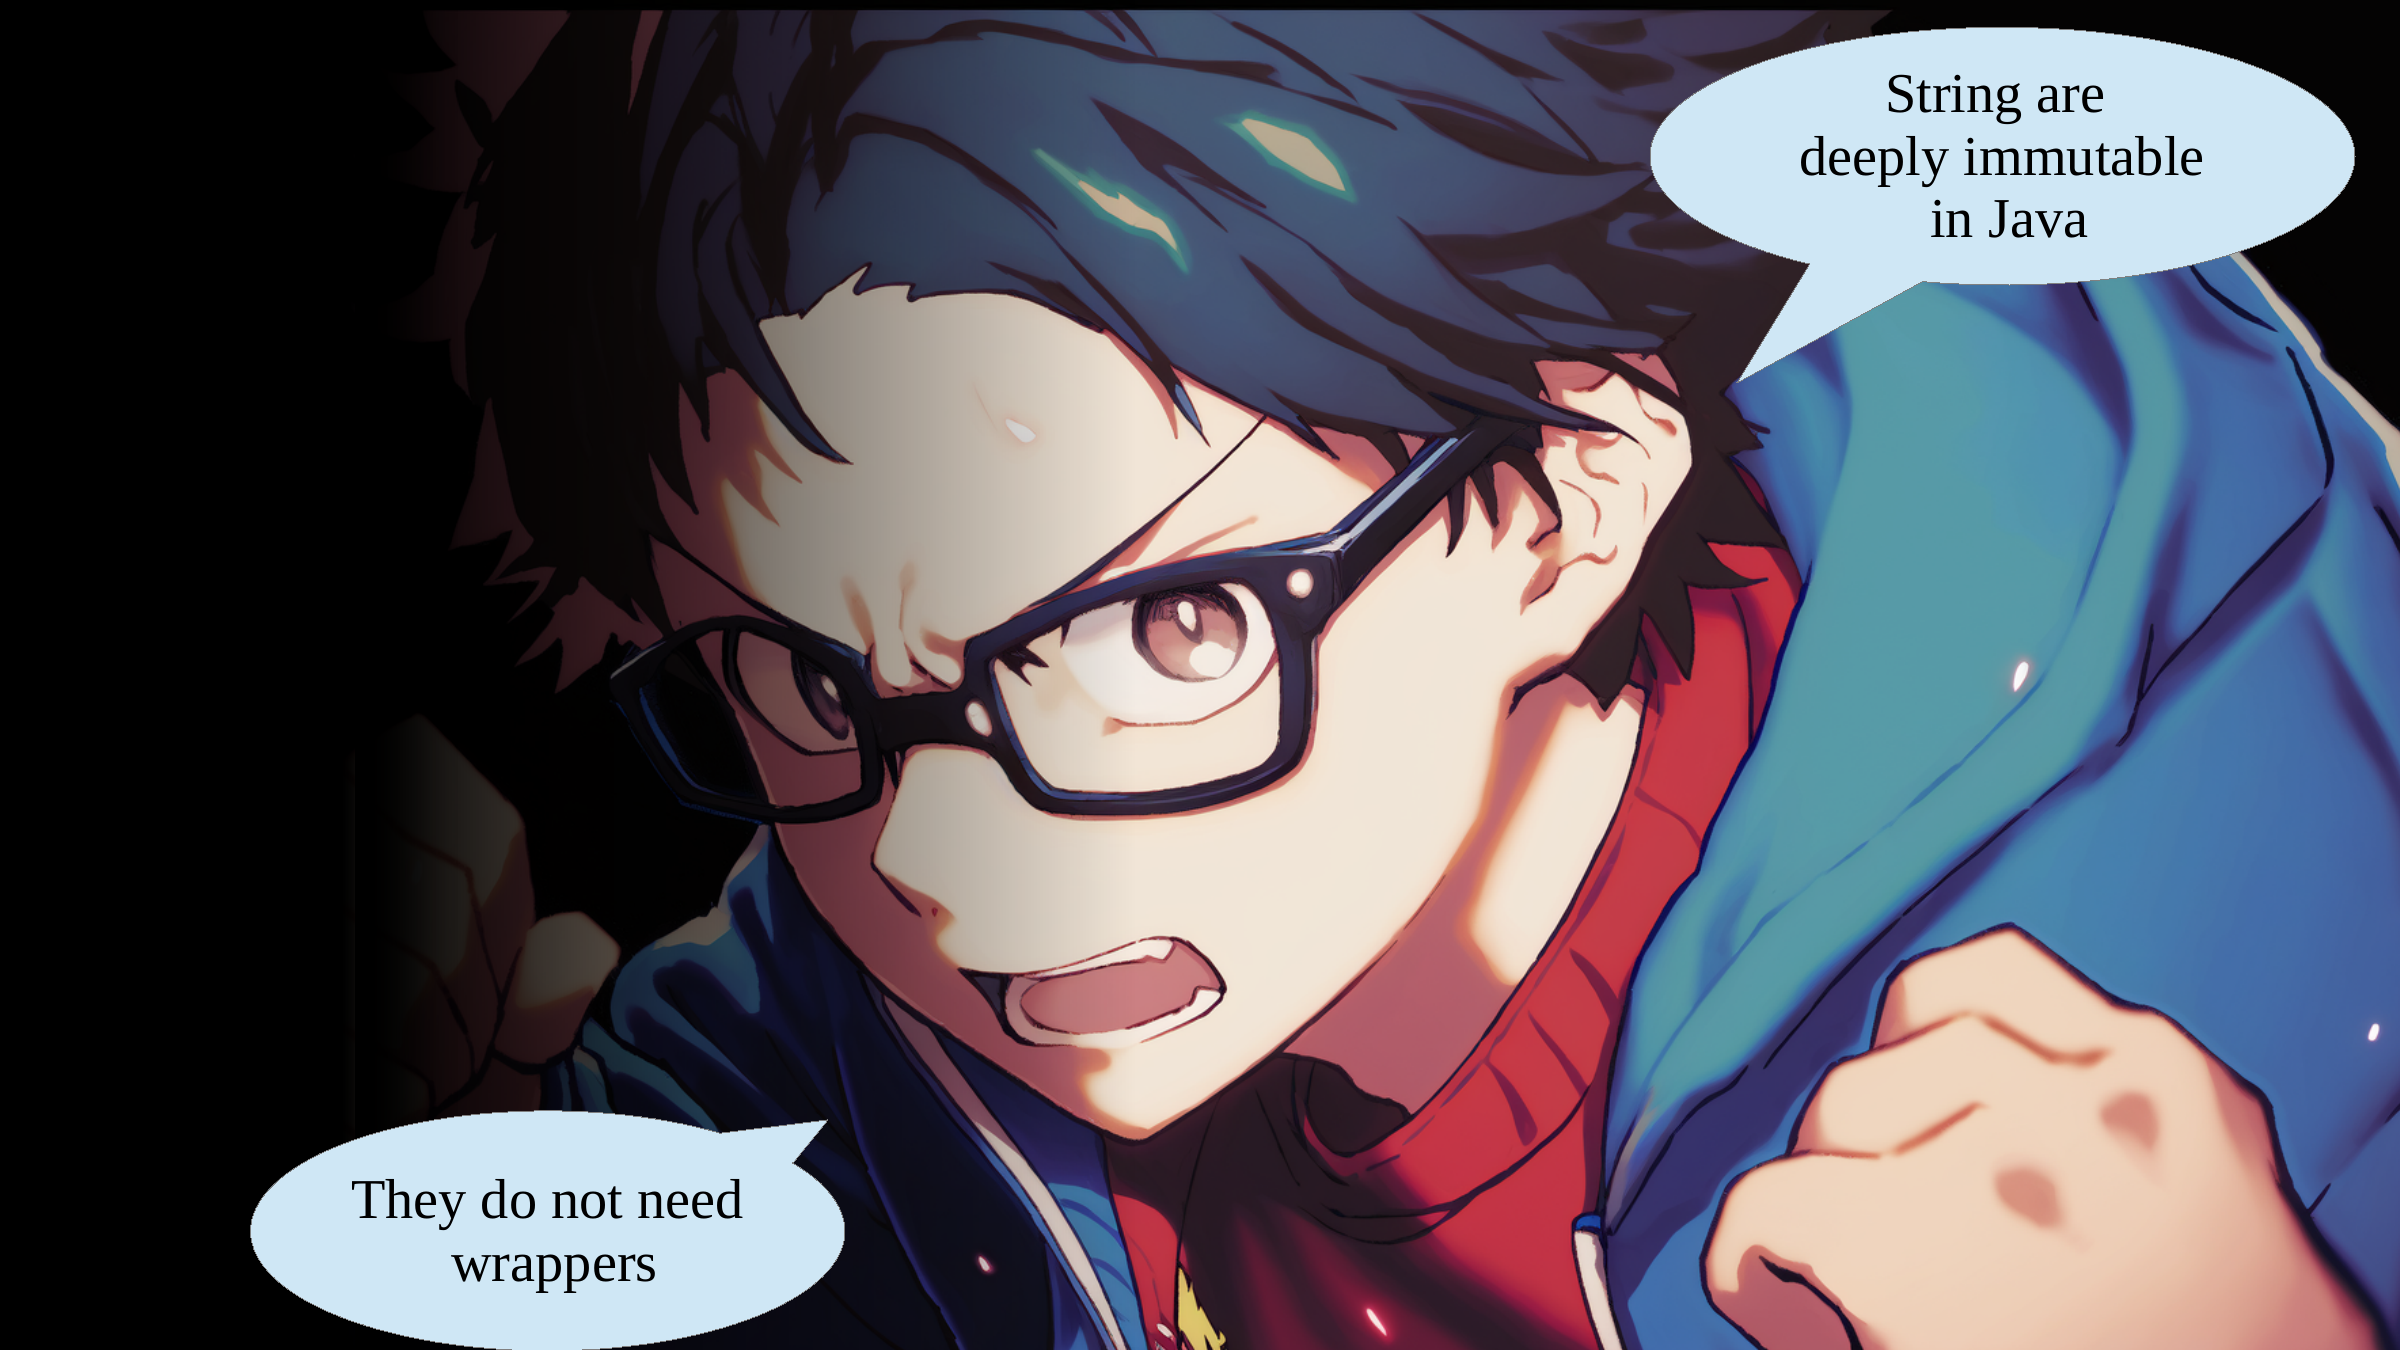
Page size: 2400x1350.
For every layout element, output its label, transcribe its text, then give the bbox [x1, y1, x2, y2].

text_box String are deeply immutable in Java [1650, 27, 2356, 383]
picture [1136, 0, 2400, 1350]
text_box [0, 0, 1136, 1350]
text_box They do not need wrappers [250, 1110, 845, 1350]
